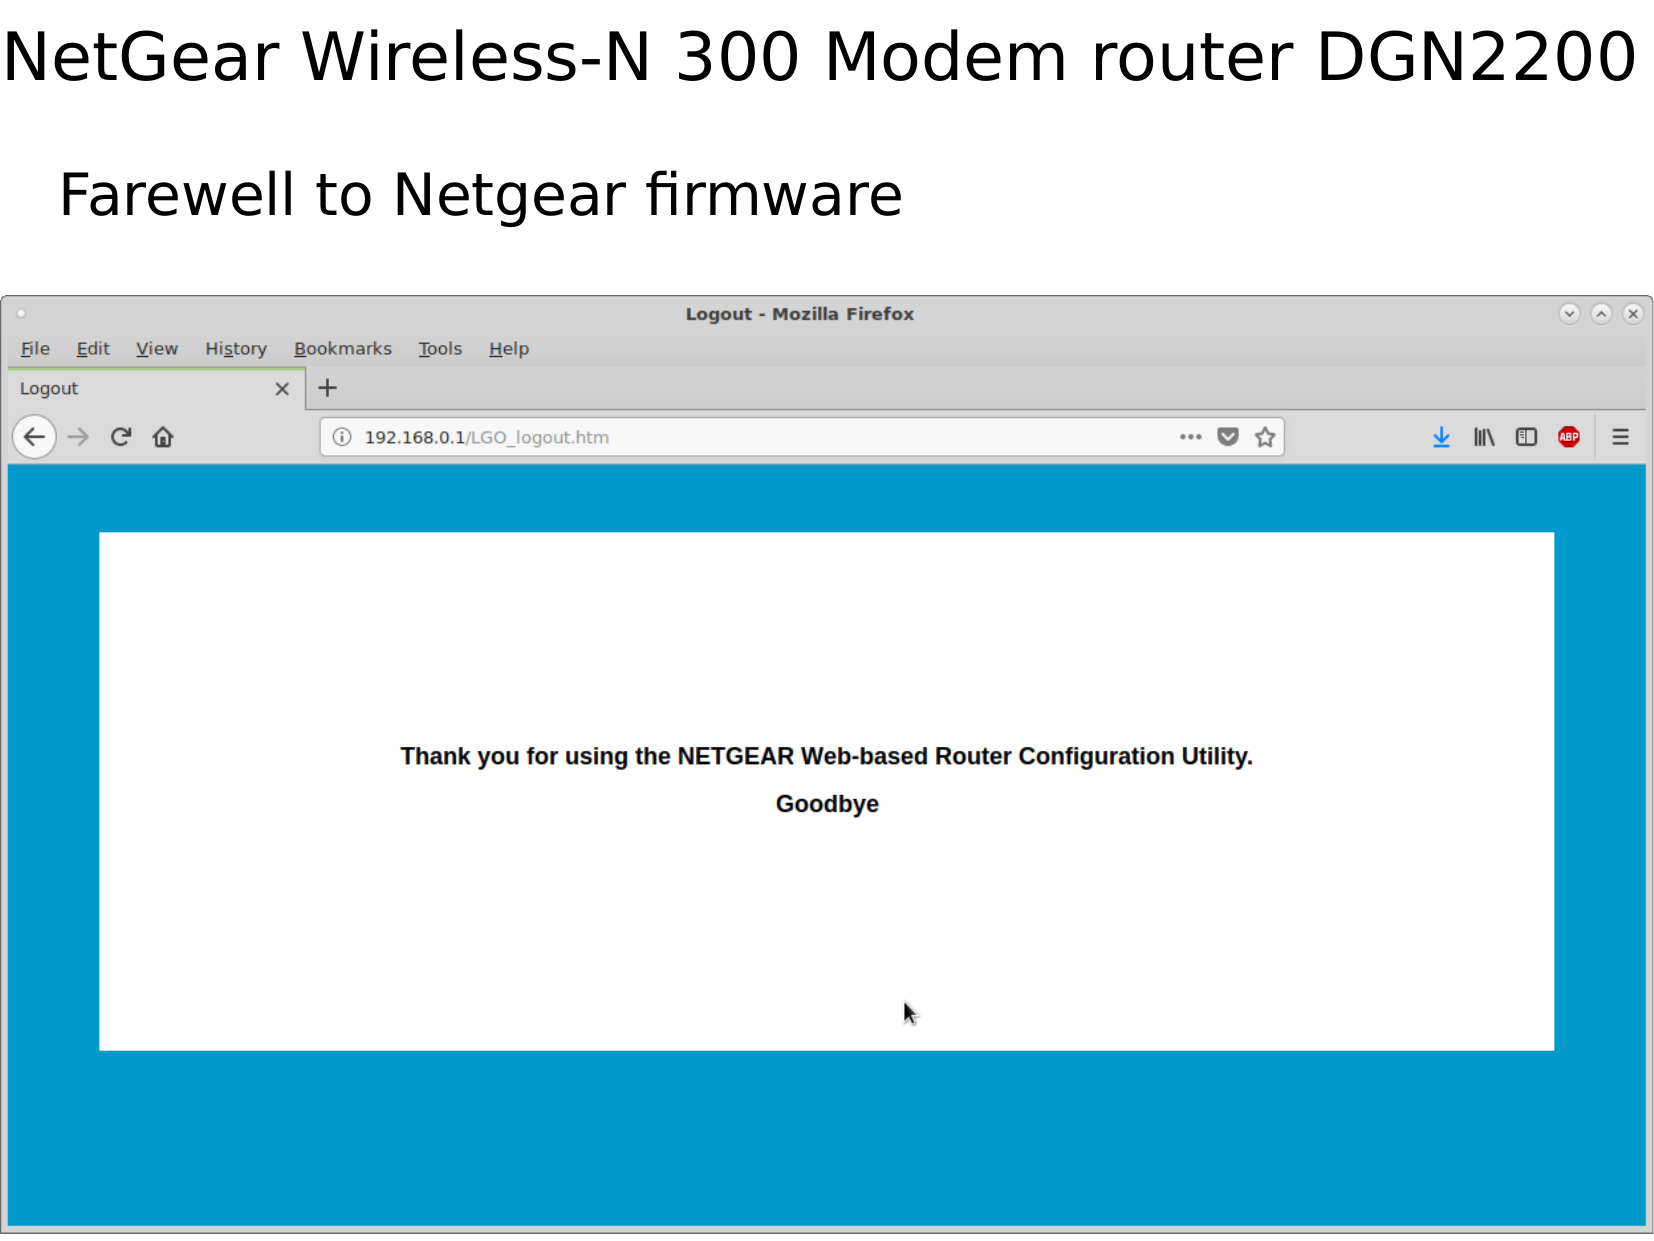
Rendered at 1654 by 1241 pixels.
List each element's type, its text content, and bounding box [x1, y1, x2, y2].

title NetGear Wireless-N 300 Modem router DGN2200 [0, 5, 1642, 110]
subtitle Farewell to Netgear firmware [59, 141, 1548, 249]
picture [0, 295, 1654, 1235]
